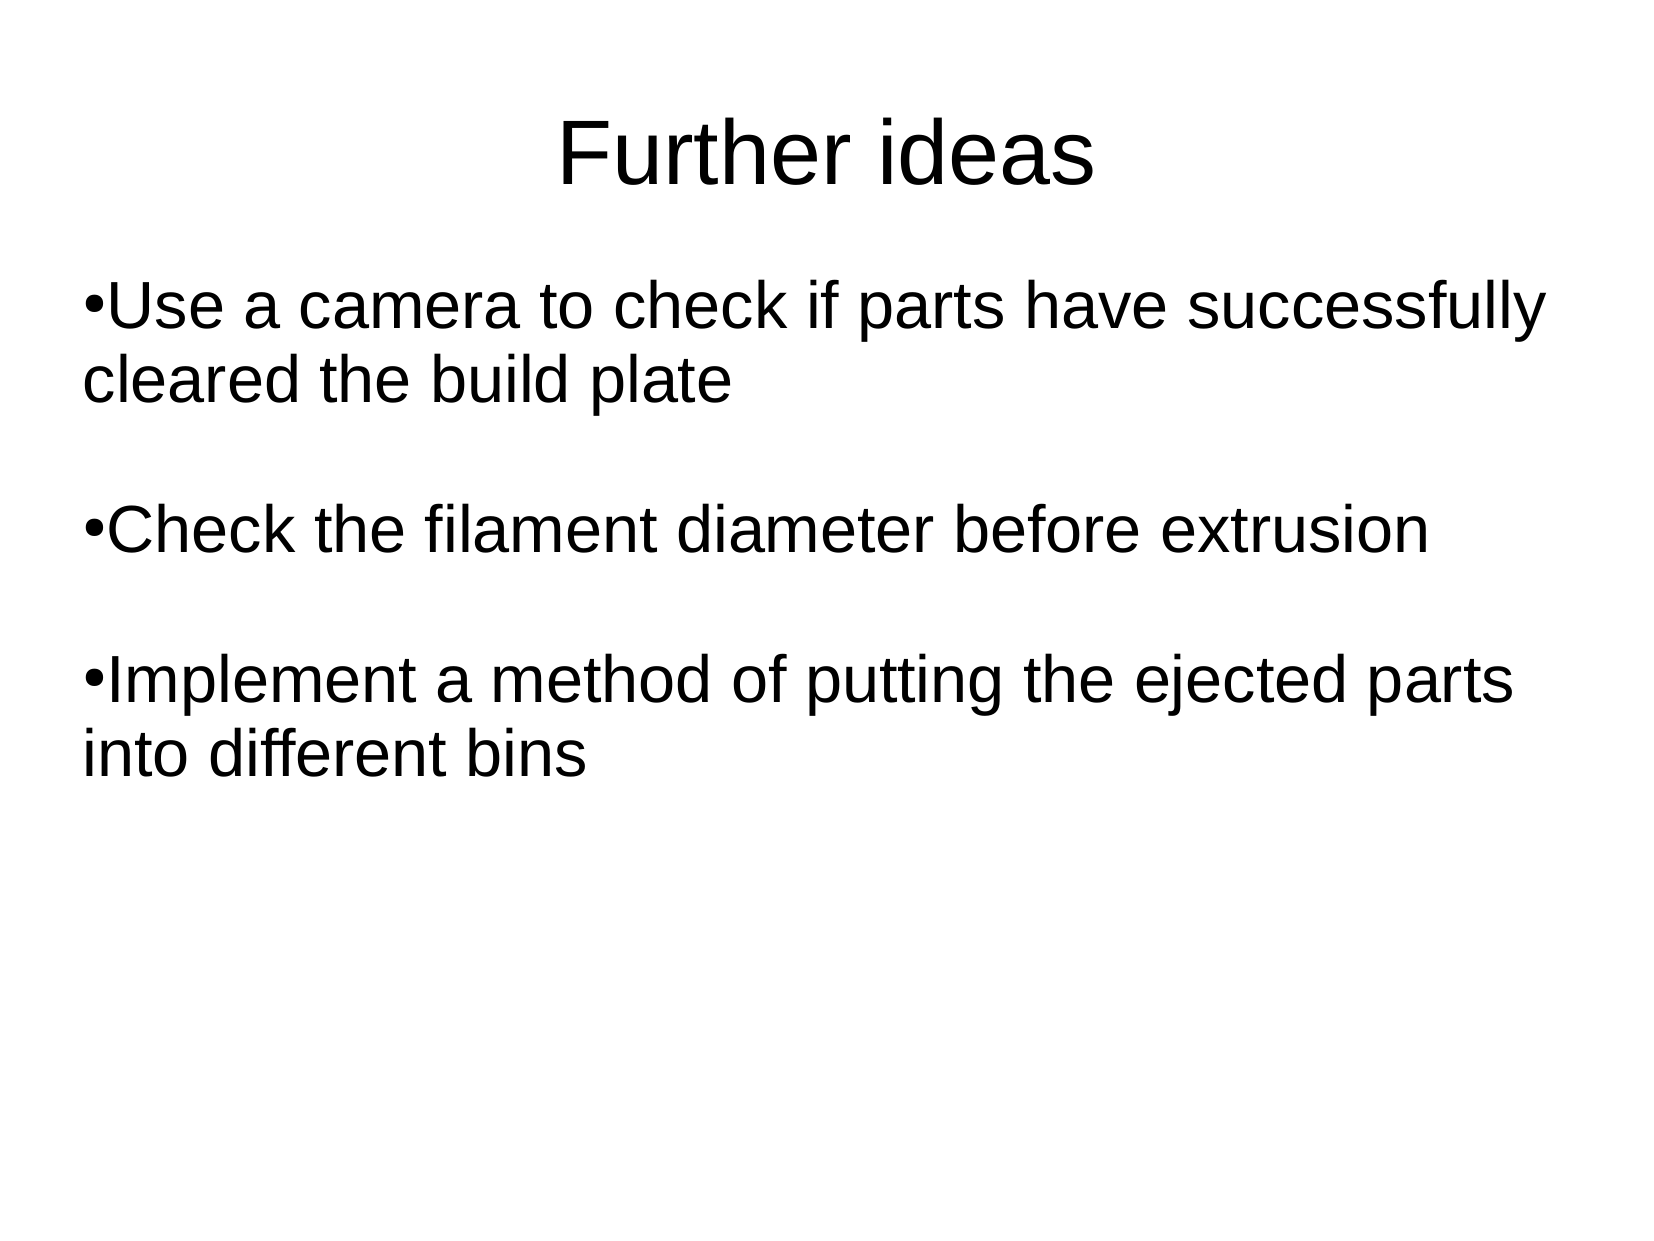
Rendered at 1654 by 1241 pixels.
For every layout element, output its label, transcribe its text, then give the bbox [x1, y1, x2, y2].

subtitle Use a camera to check if parts have successfully cleared the build plate Check the filament diameter before extrusion Implement a method of putting the ejected parts into different bins [82, 49, 1571, 1010]
